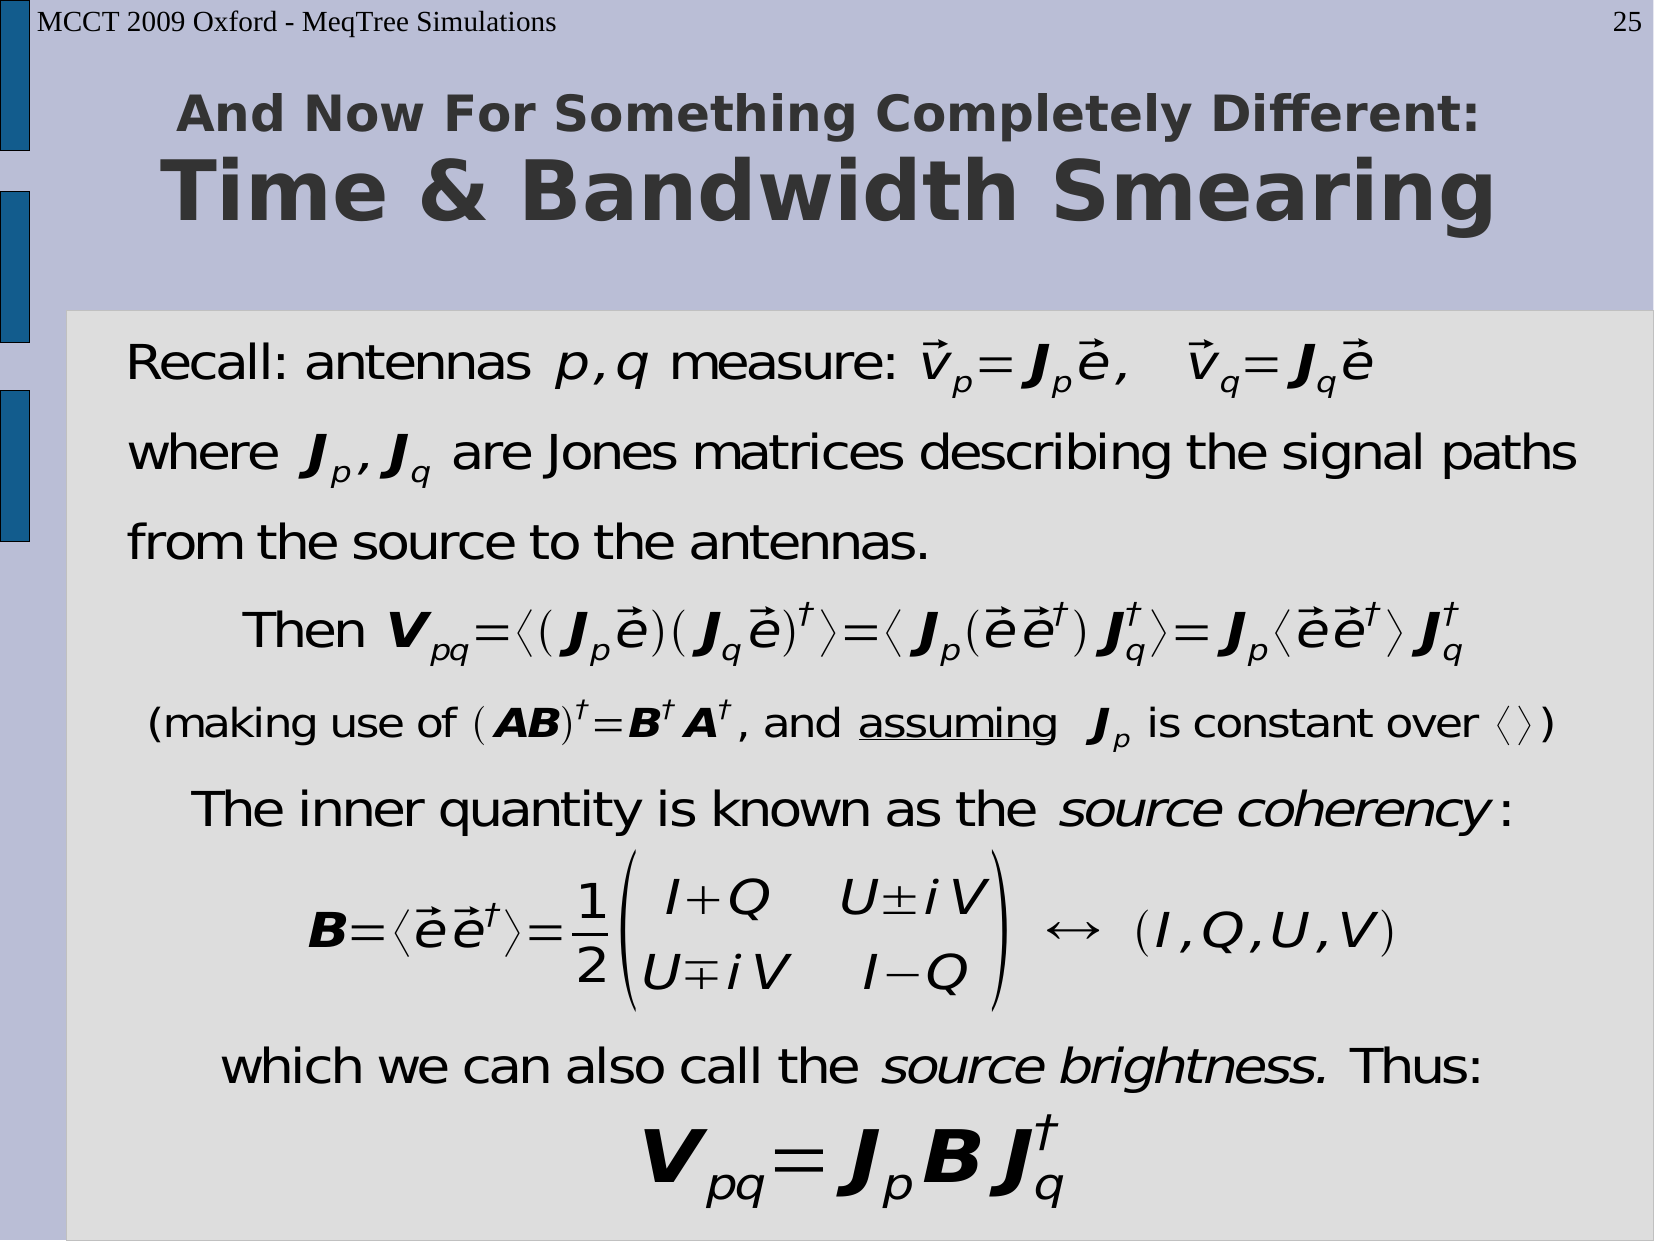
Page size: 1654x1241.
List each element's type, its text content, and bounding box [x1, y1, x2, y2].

title And Now For Something Completely Different: Time & Bandwidth Smearing [123, 59, 1536, 267]
chart [118, 313, 1582, 1211]
